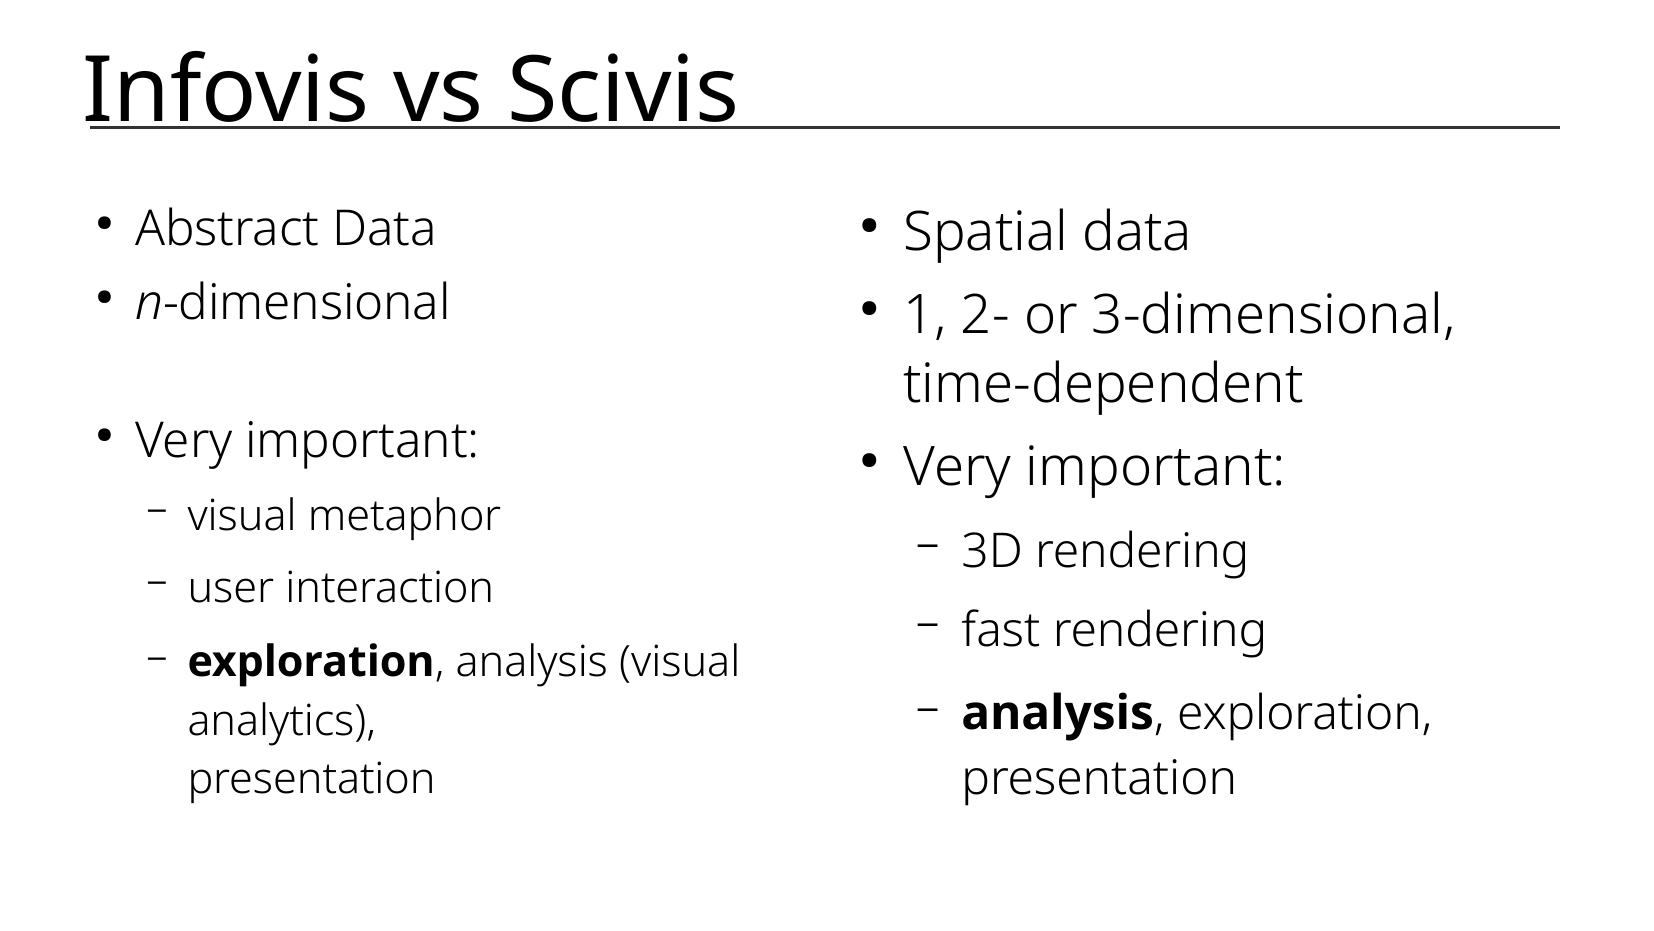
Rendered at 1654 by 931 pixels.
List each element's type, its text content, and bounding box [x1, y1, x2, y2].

list Spatial data 1, 2- or 3-dimensional, time-dependent Very important: 3D rendering fast rendering analysis, exploration, presentation [845, 195, 1572, 811]
title Infovis vs Scivis [82, 32, 1571, 140]
list Abstract Data n-dimensional Very important: visual metaphor user interaction exploration, analysis (visual analytics), presentation [82, 195, 809, 811]
